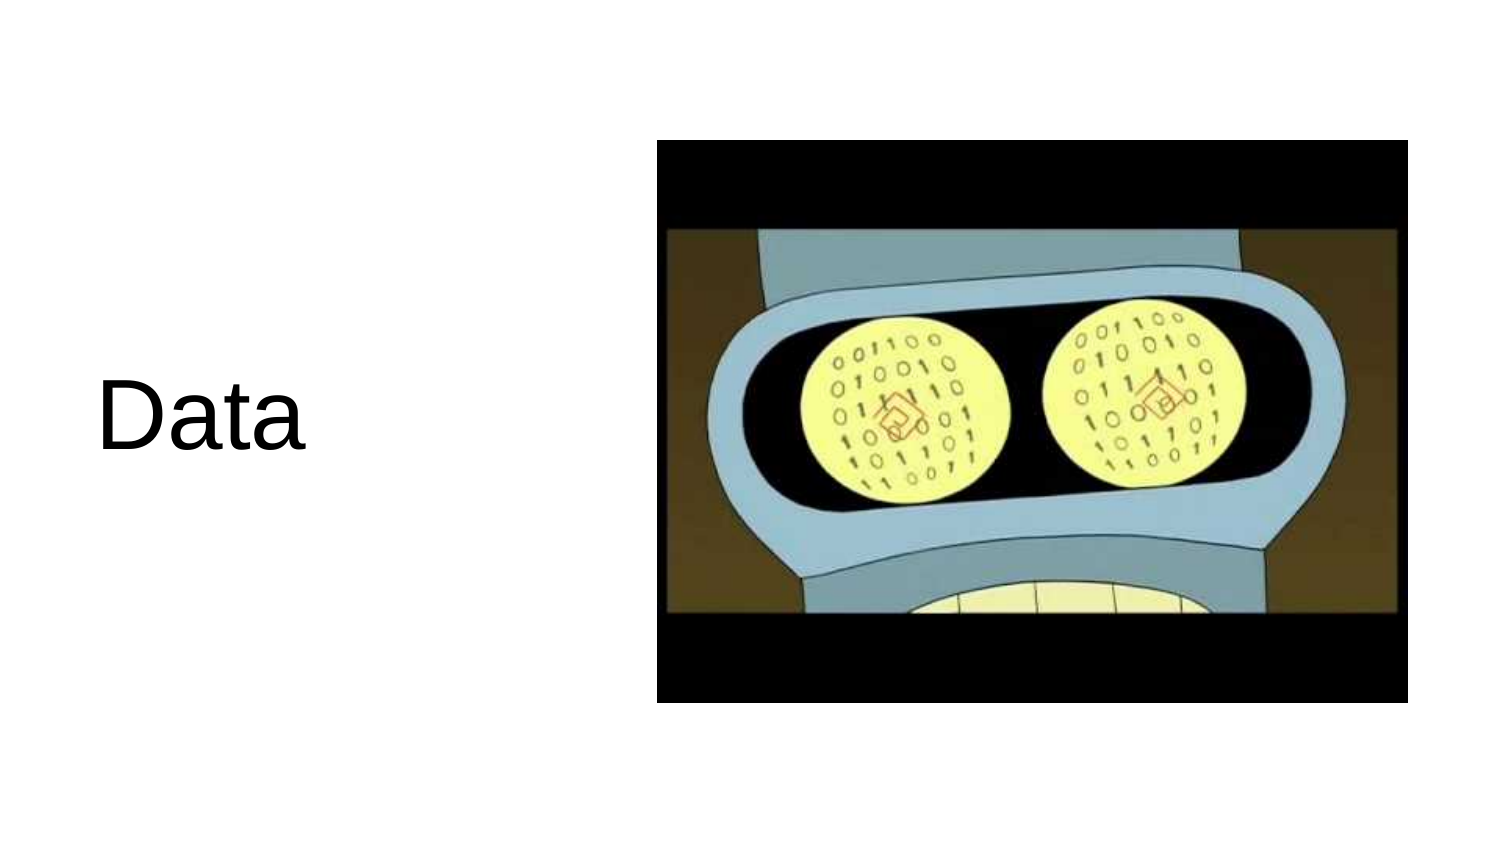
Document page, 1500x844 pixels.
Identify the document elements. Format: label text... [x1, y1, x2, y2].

picture [657, 140, 1408, 704]
title Data [80, 73, 1125, 745]
